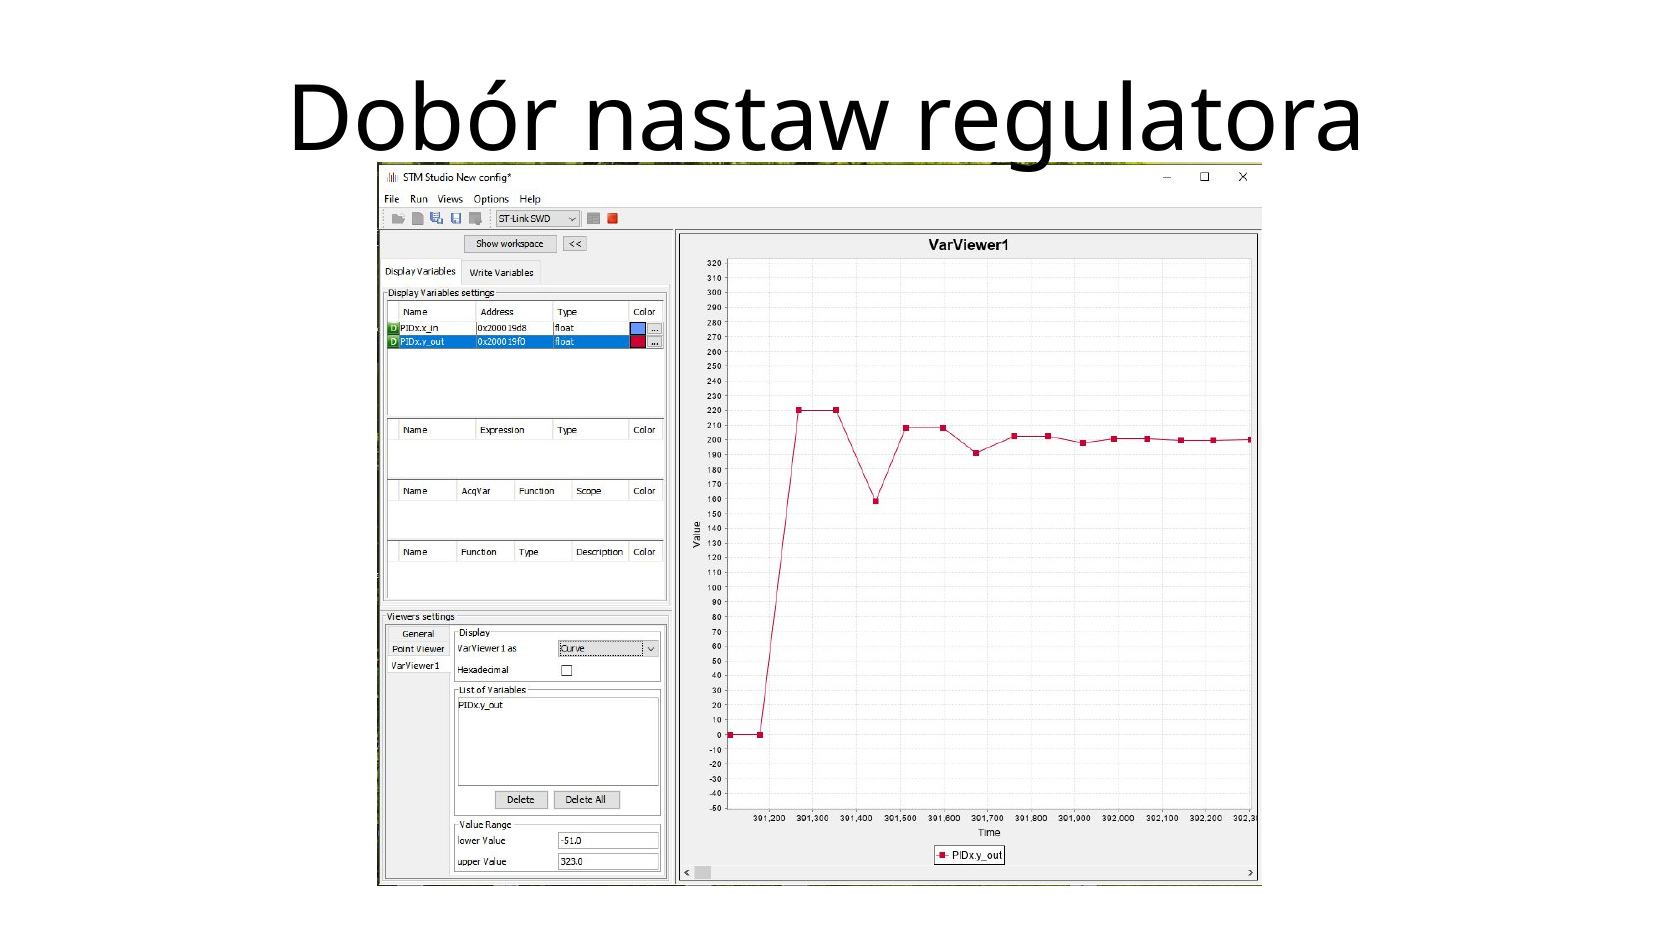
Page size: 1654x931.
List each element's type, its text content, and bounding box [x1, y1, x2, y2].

title Dobór nastaw regulatora [82, 37, 1571, 193]
picture [377, 193, 1262, 886]
